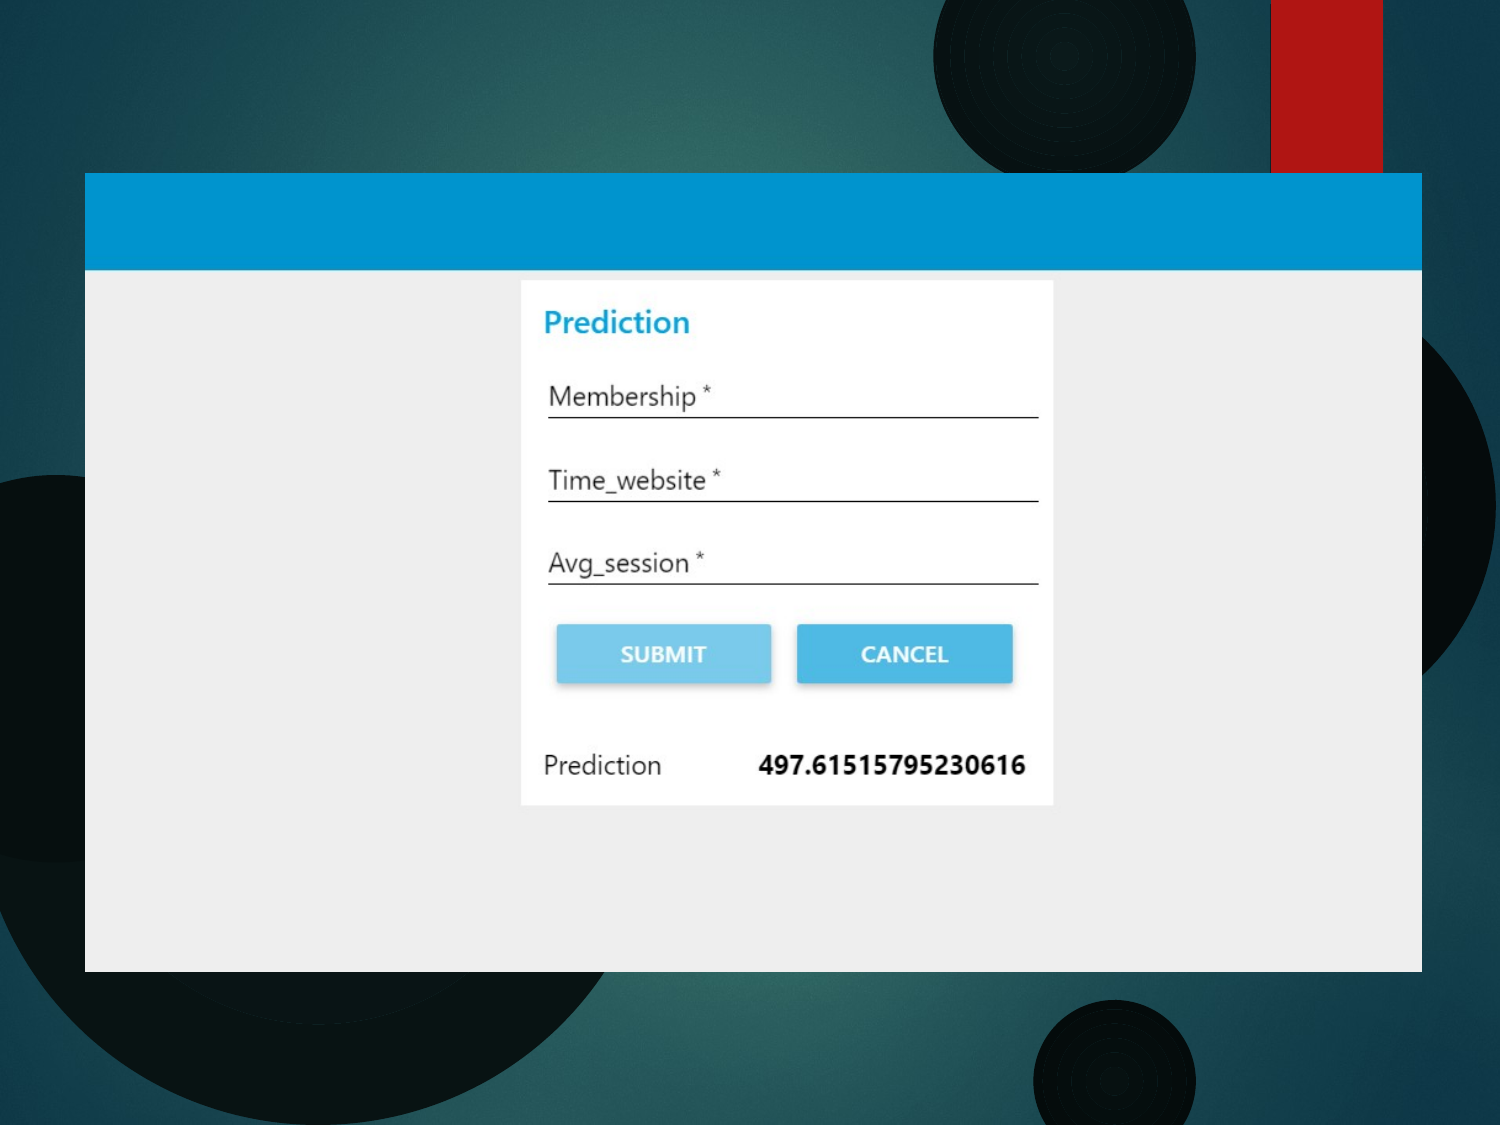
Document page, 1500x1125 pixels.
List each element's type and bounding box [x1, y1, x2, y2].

picture [85, 270, 1422, 972]
